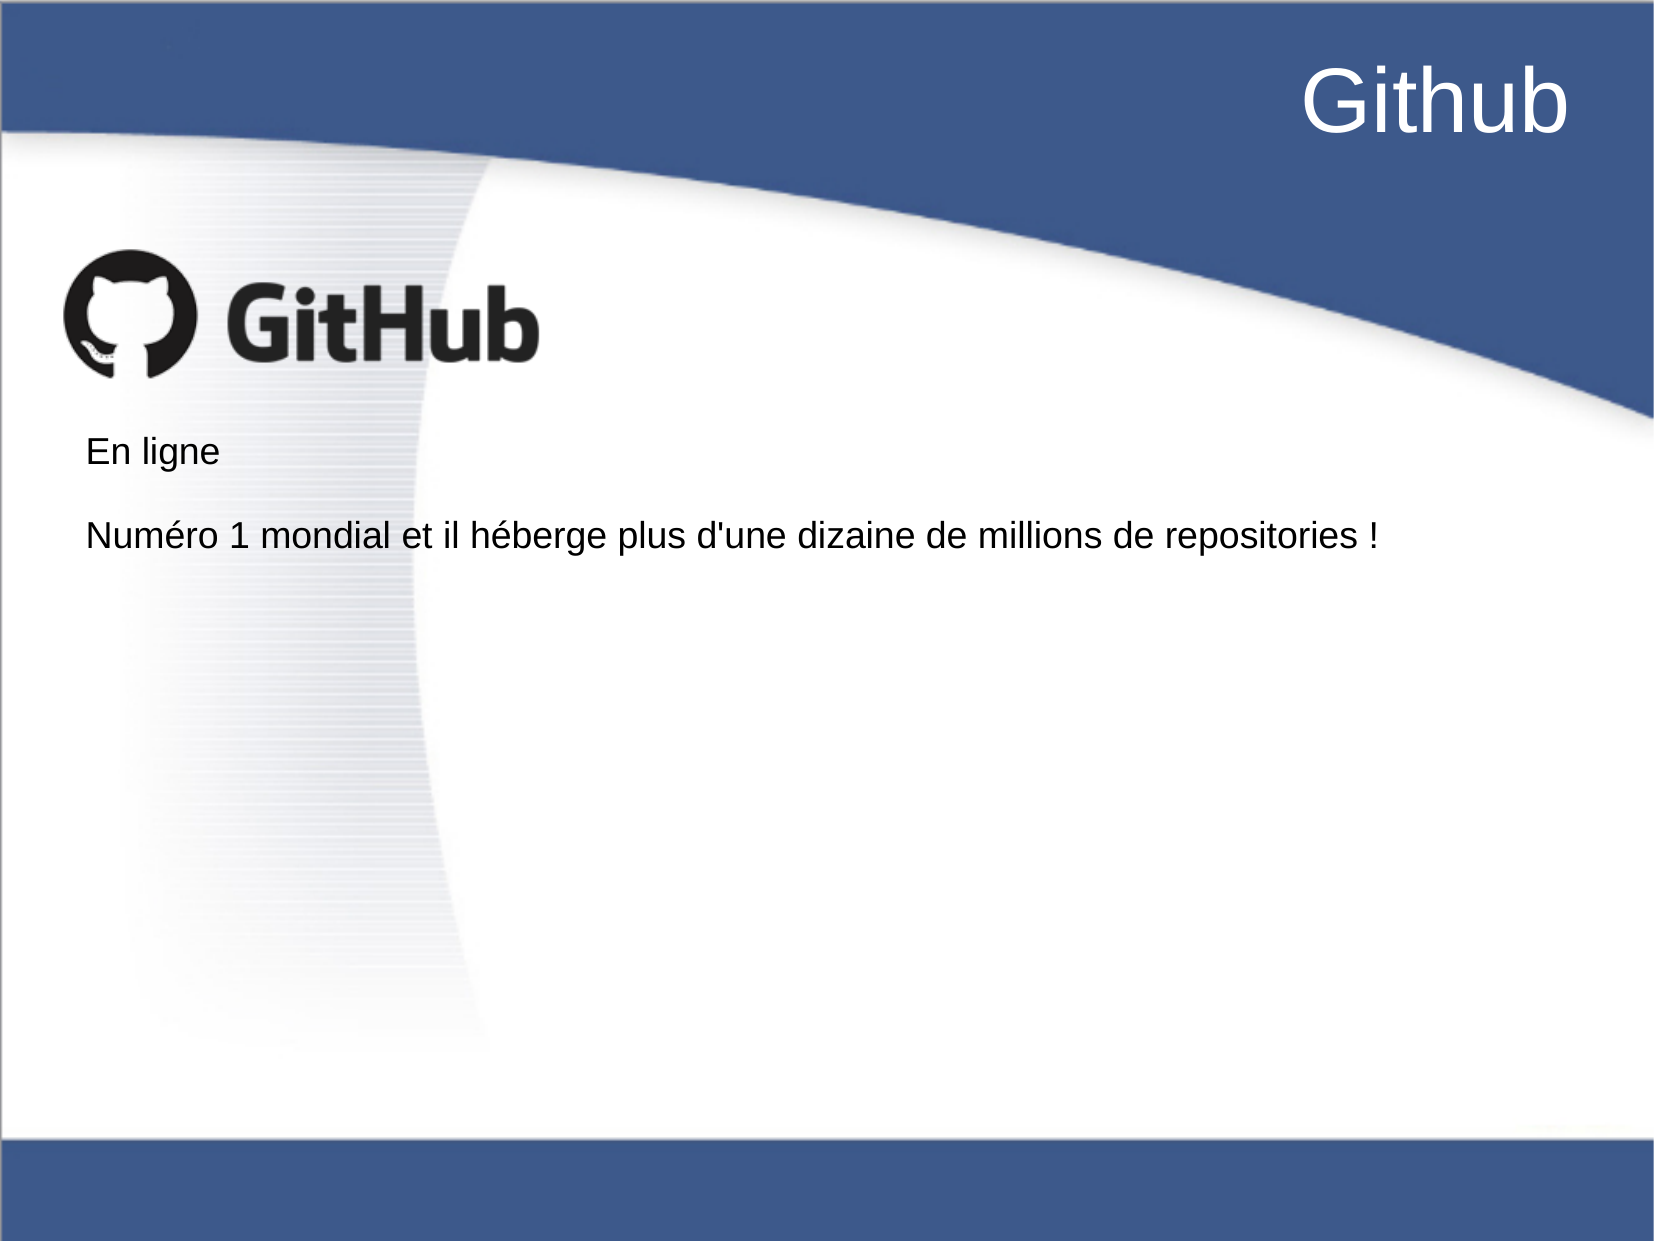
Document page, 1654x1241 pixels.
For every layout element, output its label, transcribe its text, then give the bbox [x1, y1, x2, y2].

text_box En ligne Numéro 1 mondial et il héberge plus d'une dizaine de millions de repositories ! [70, 423, 1630, 565]
title Github [82, 49, 1571, 257]
picture [0, 0, 1654, 1241]
